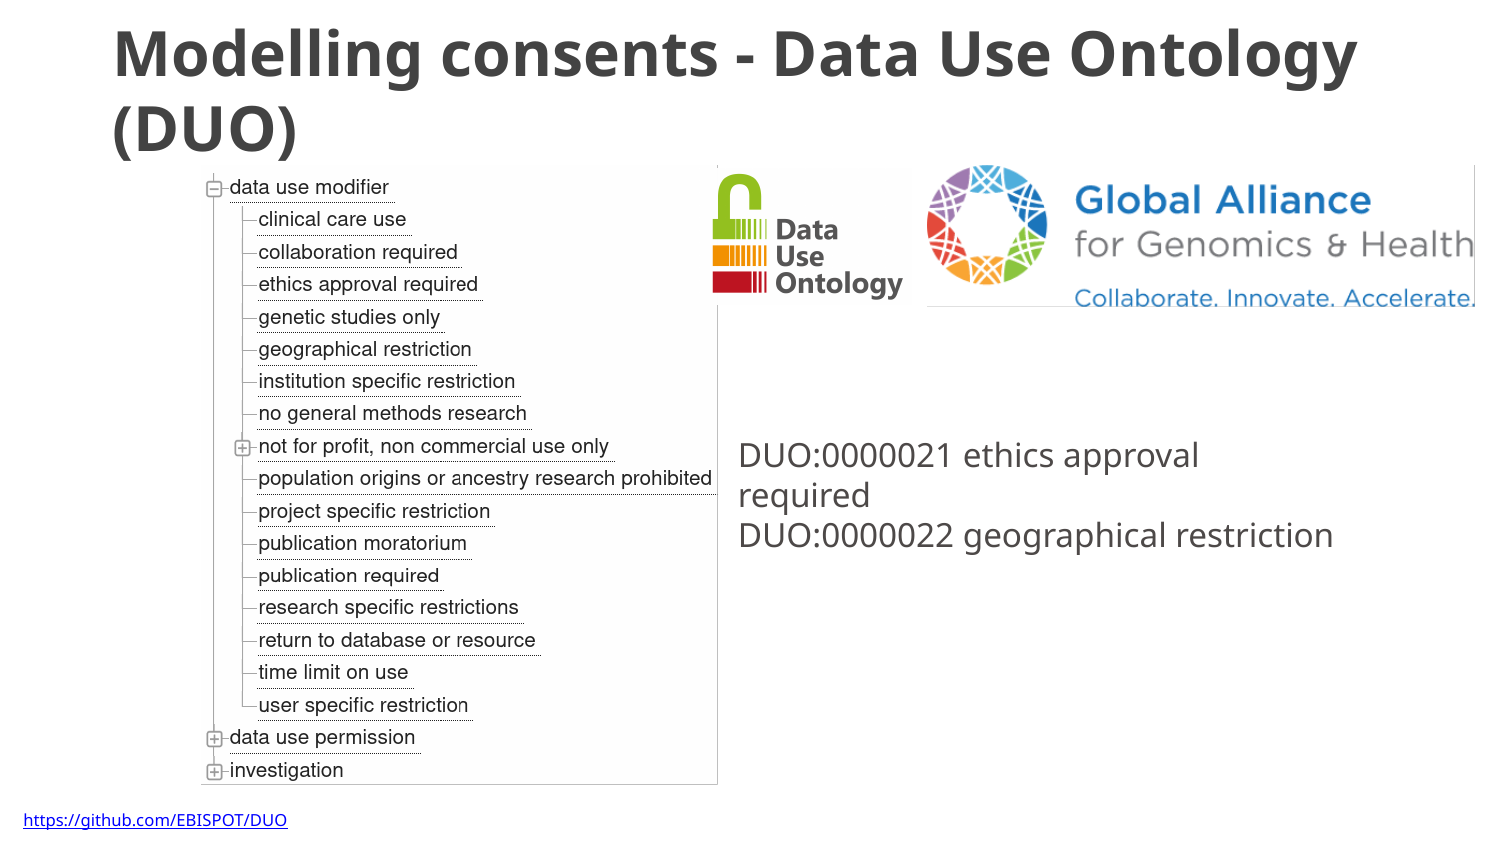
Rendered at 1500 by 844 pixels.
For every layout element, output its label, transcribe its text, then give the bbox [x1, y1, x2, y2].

picture [927, 165, 1479, 309]
text_box DUO:0000021 ethics approval required DUO:0000022 geographical restriction [722, 418, 1354, 569]
text_box https://github.com/EBISPOT/DUO [8, 794, 1208, 844]
title Modelling consents - Data Use Ontology (DUO) [112, 21, 1388, 158]
picture [201, 165, 912, 785]
